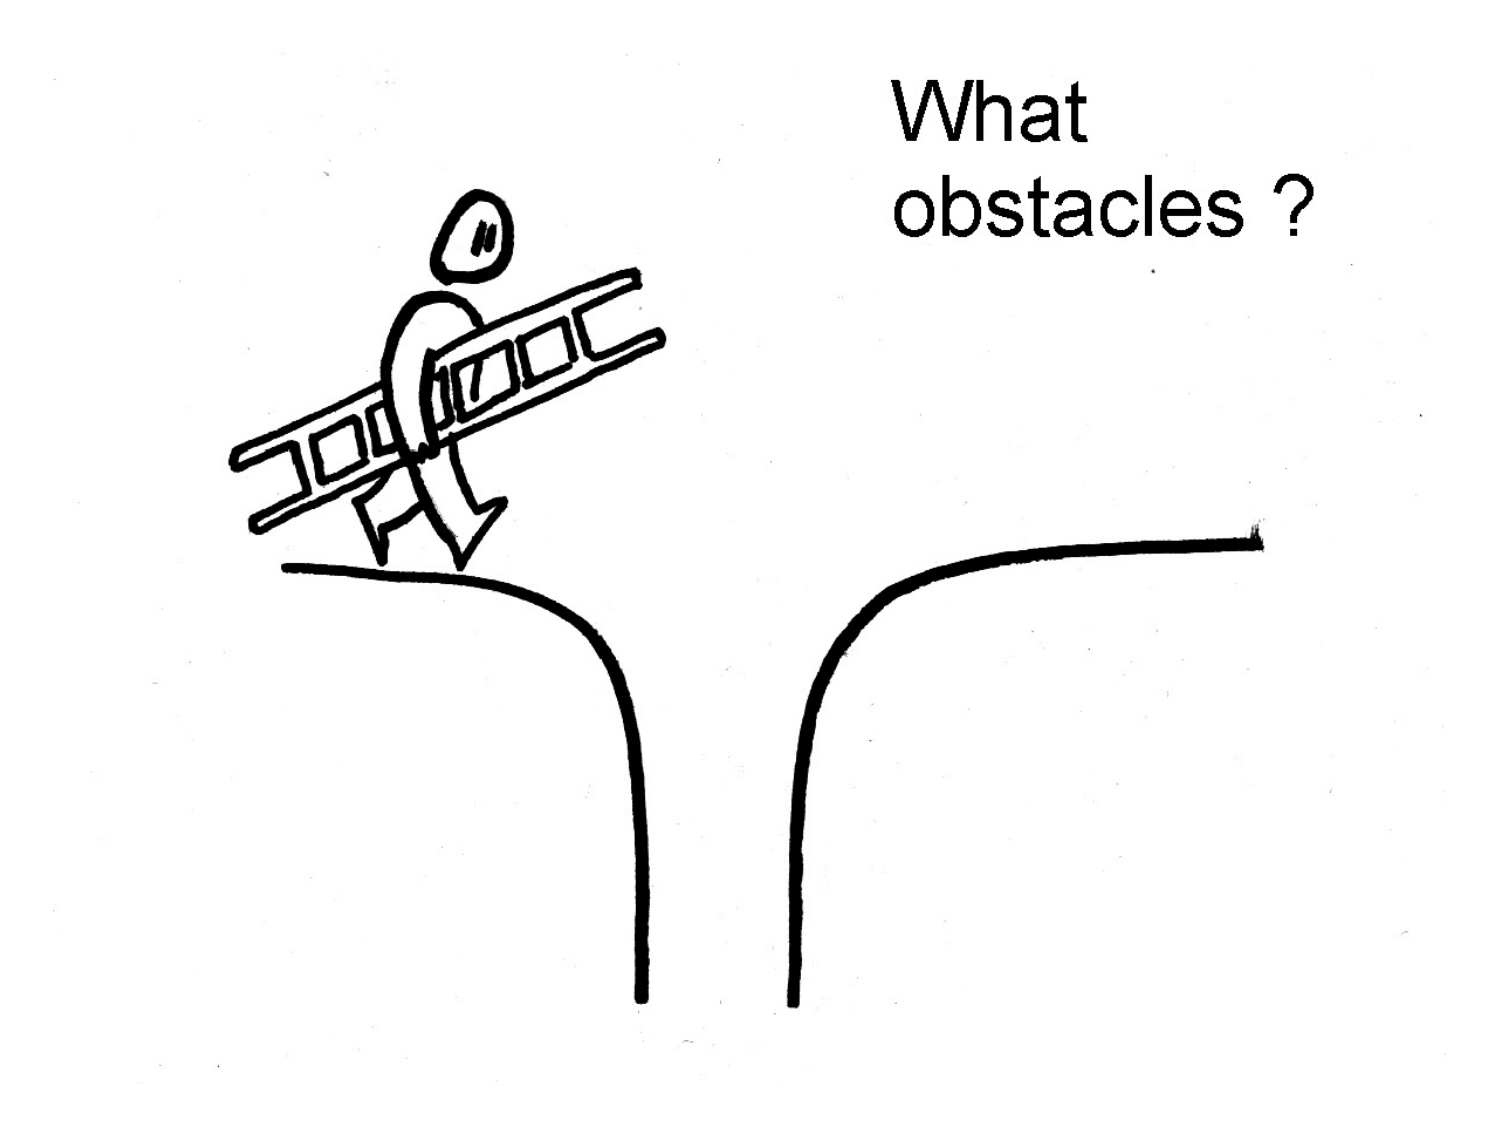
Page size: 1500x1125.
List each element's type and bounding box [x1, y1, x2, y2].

picture [53, 39, 1447, 1086]
